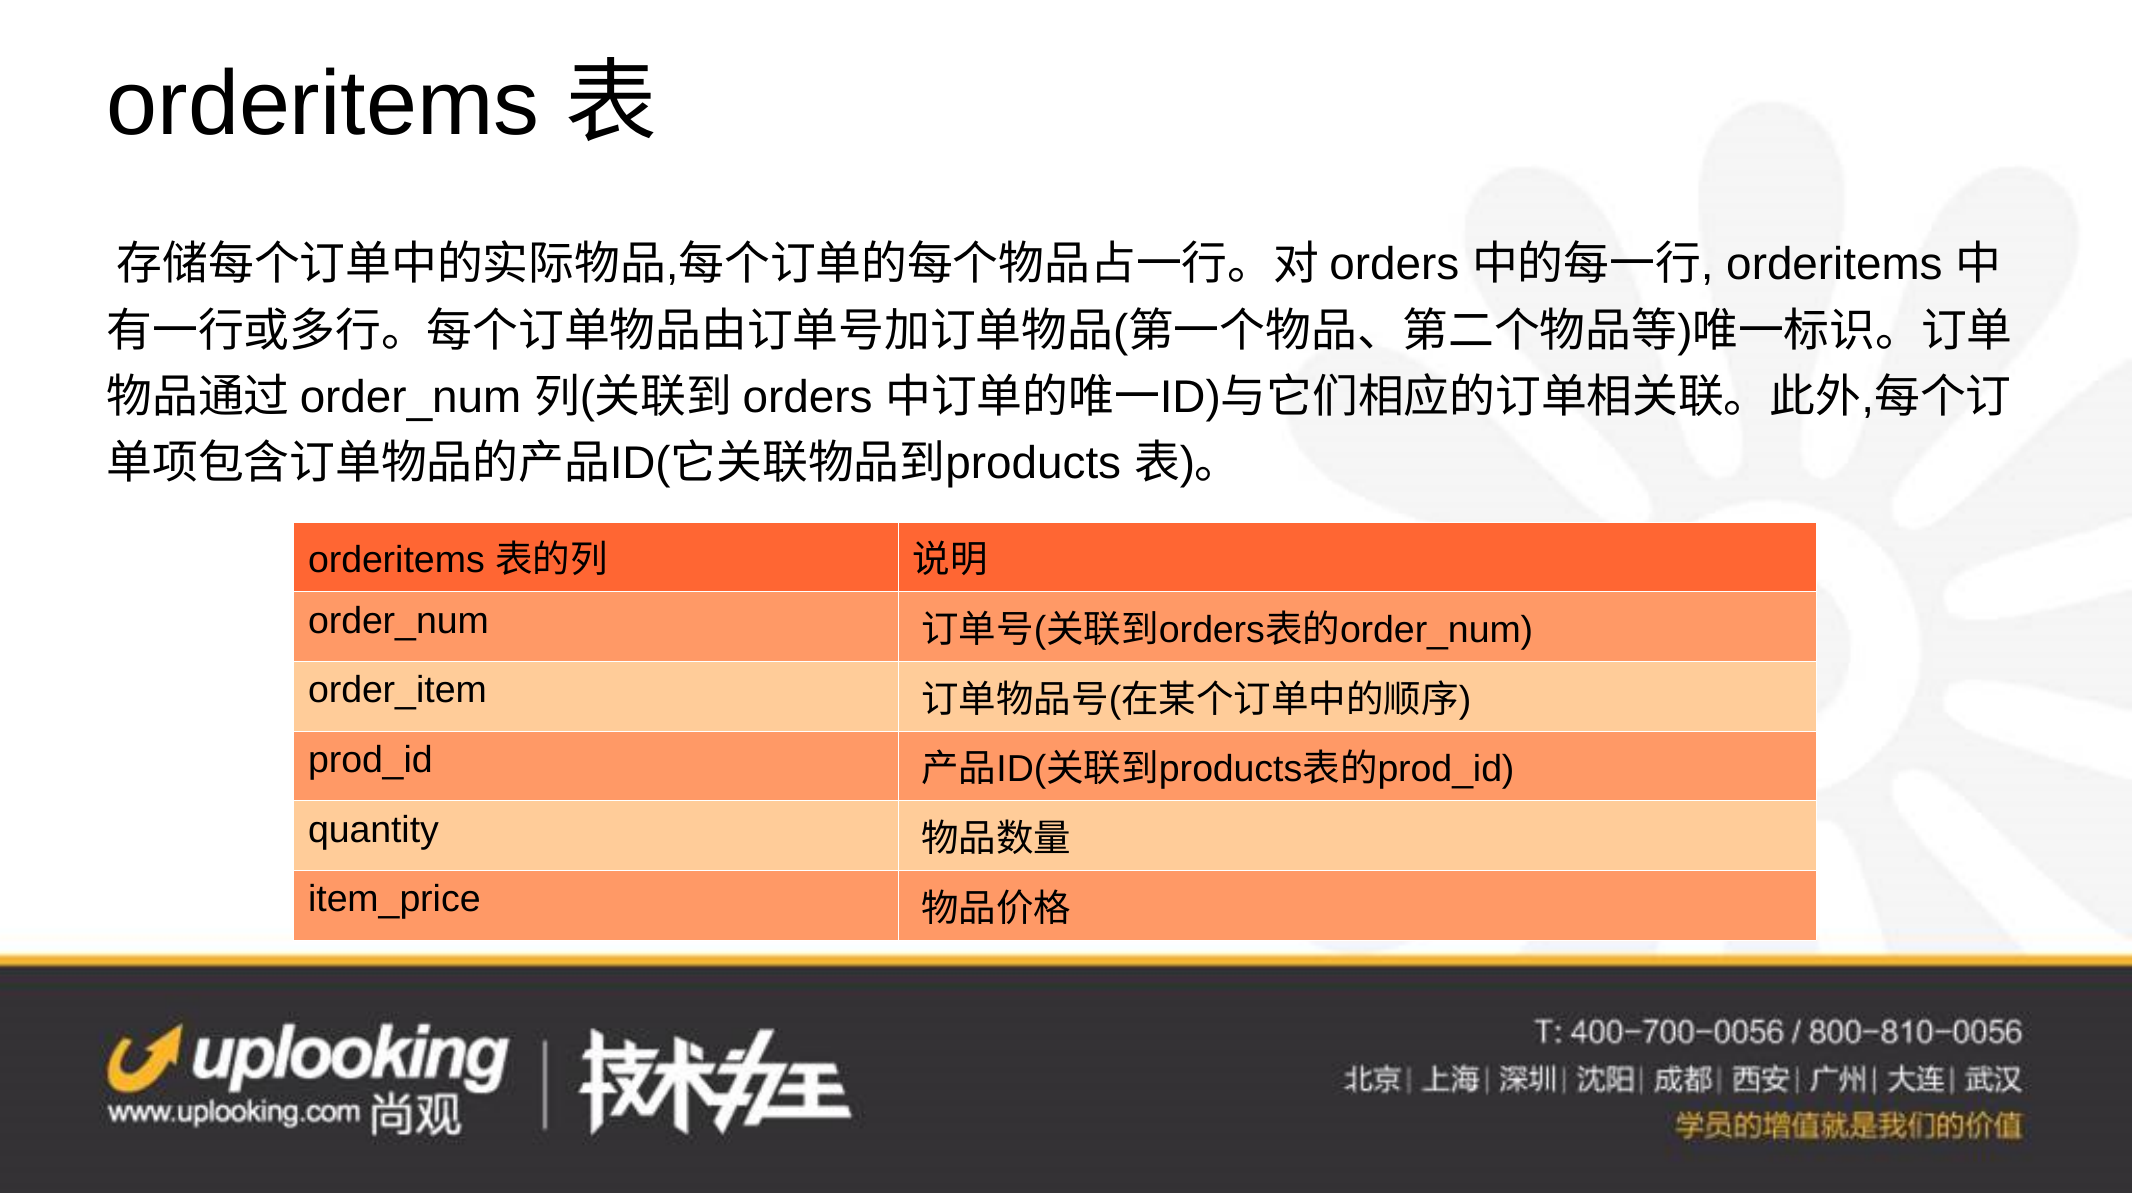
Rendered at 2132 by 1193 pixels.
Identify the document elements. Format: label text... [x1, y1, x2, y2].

table_cell quantity [294, 801, 898, 870]
title orderitems 表 存储每个订单中的实际物品,每个订单的每个物品占一行。对 orders 中的每一行, orderitems 中有一行或多行。每个订单物品由订单号加订单物品(第一个物品、第二个物品等)唯一标识。订单物品通过 order_num 列(关联到 orders 中订单的唯一ID)与它们相应的订单相关联。此外,每个订单项包含订单物品的产品ID(它关联物品到products 表)。 [106, 31, 2026, 489]
table_cell 物品数量 [899, 801, 1816, 870]
table_header 说明 [899, 523, 1816, 591]
table_cell 订单号(关联到orders表的order_num) [899, 592, 1816, 661]
table_cell order_item [294, 662, 898, 731]
table_cell prod_id [294, 732, 898, 800]
picture [0, 0, 2132, 1193]
table_cell 物品价格 [899, 871, 1816, 940]
table_cell order_num [294, 592, 898, 661]
table_header orderitems 表的列 [294, 523, 898, 591]
table_cell 产品ID(关联到products表的prod_id) [899, 732, 1816, 800]
table_cell 订单物品号(在某个订单中的顺序) [899, 662, 1816, 731]
table_cell item_price [294, 871, 898, 940]
